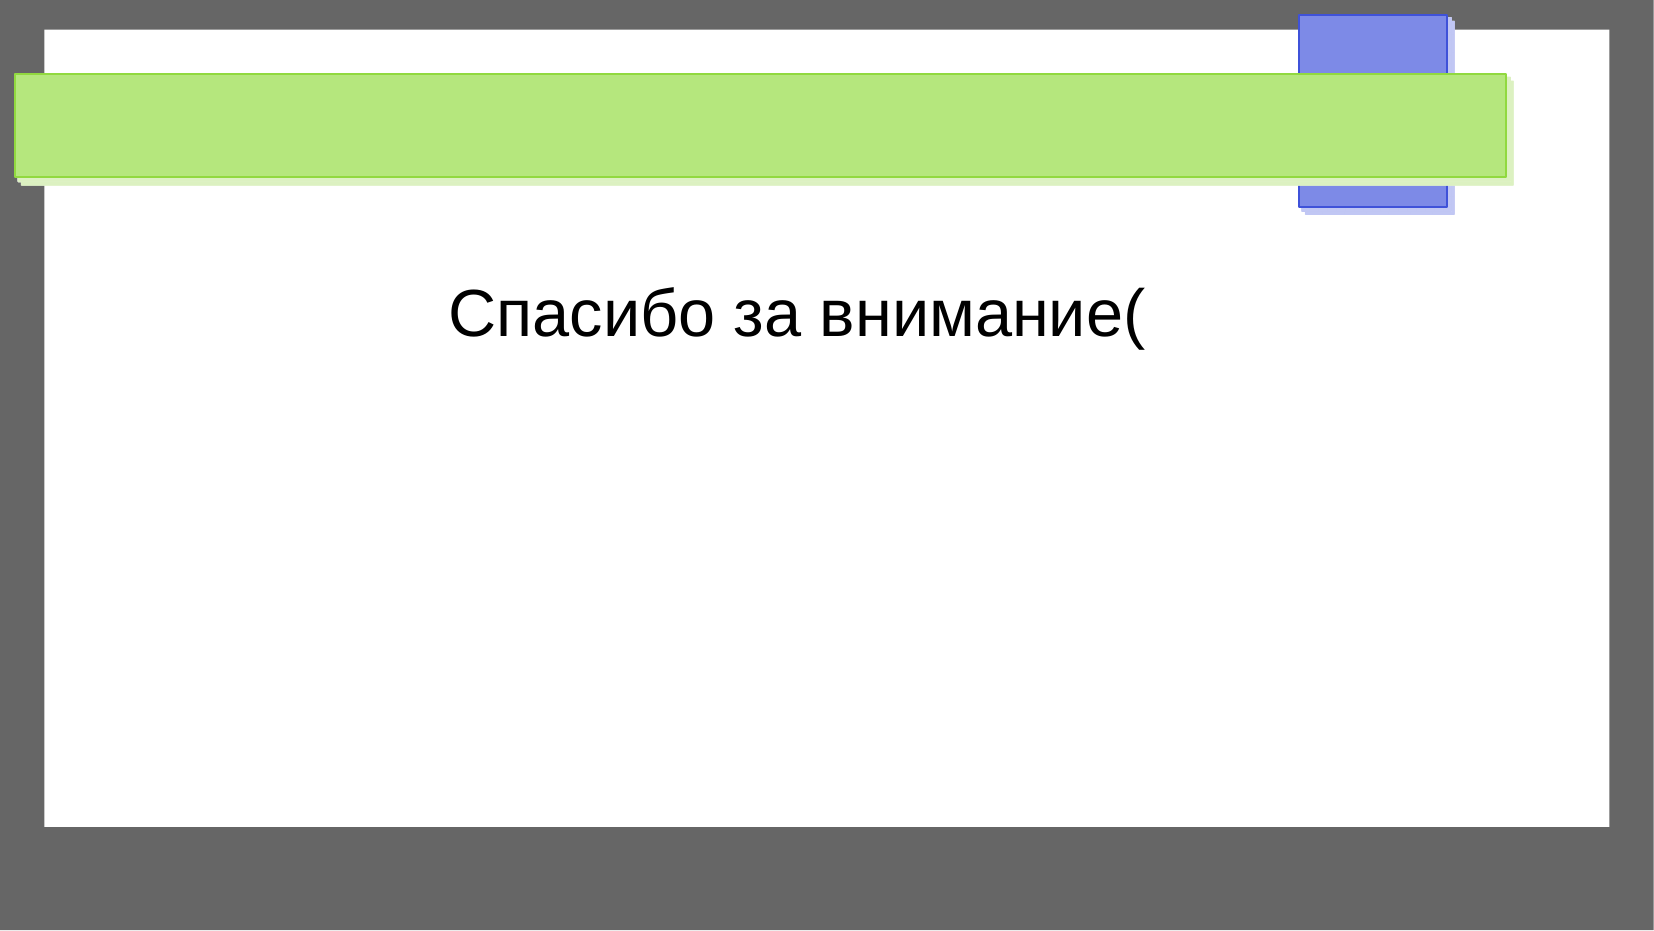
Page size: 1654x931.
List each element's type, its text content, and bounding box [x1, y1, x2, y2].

subtitle Спасибо за внимание( [88, 73, 1506, 554]
